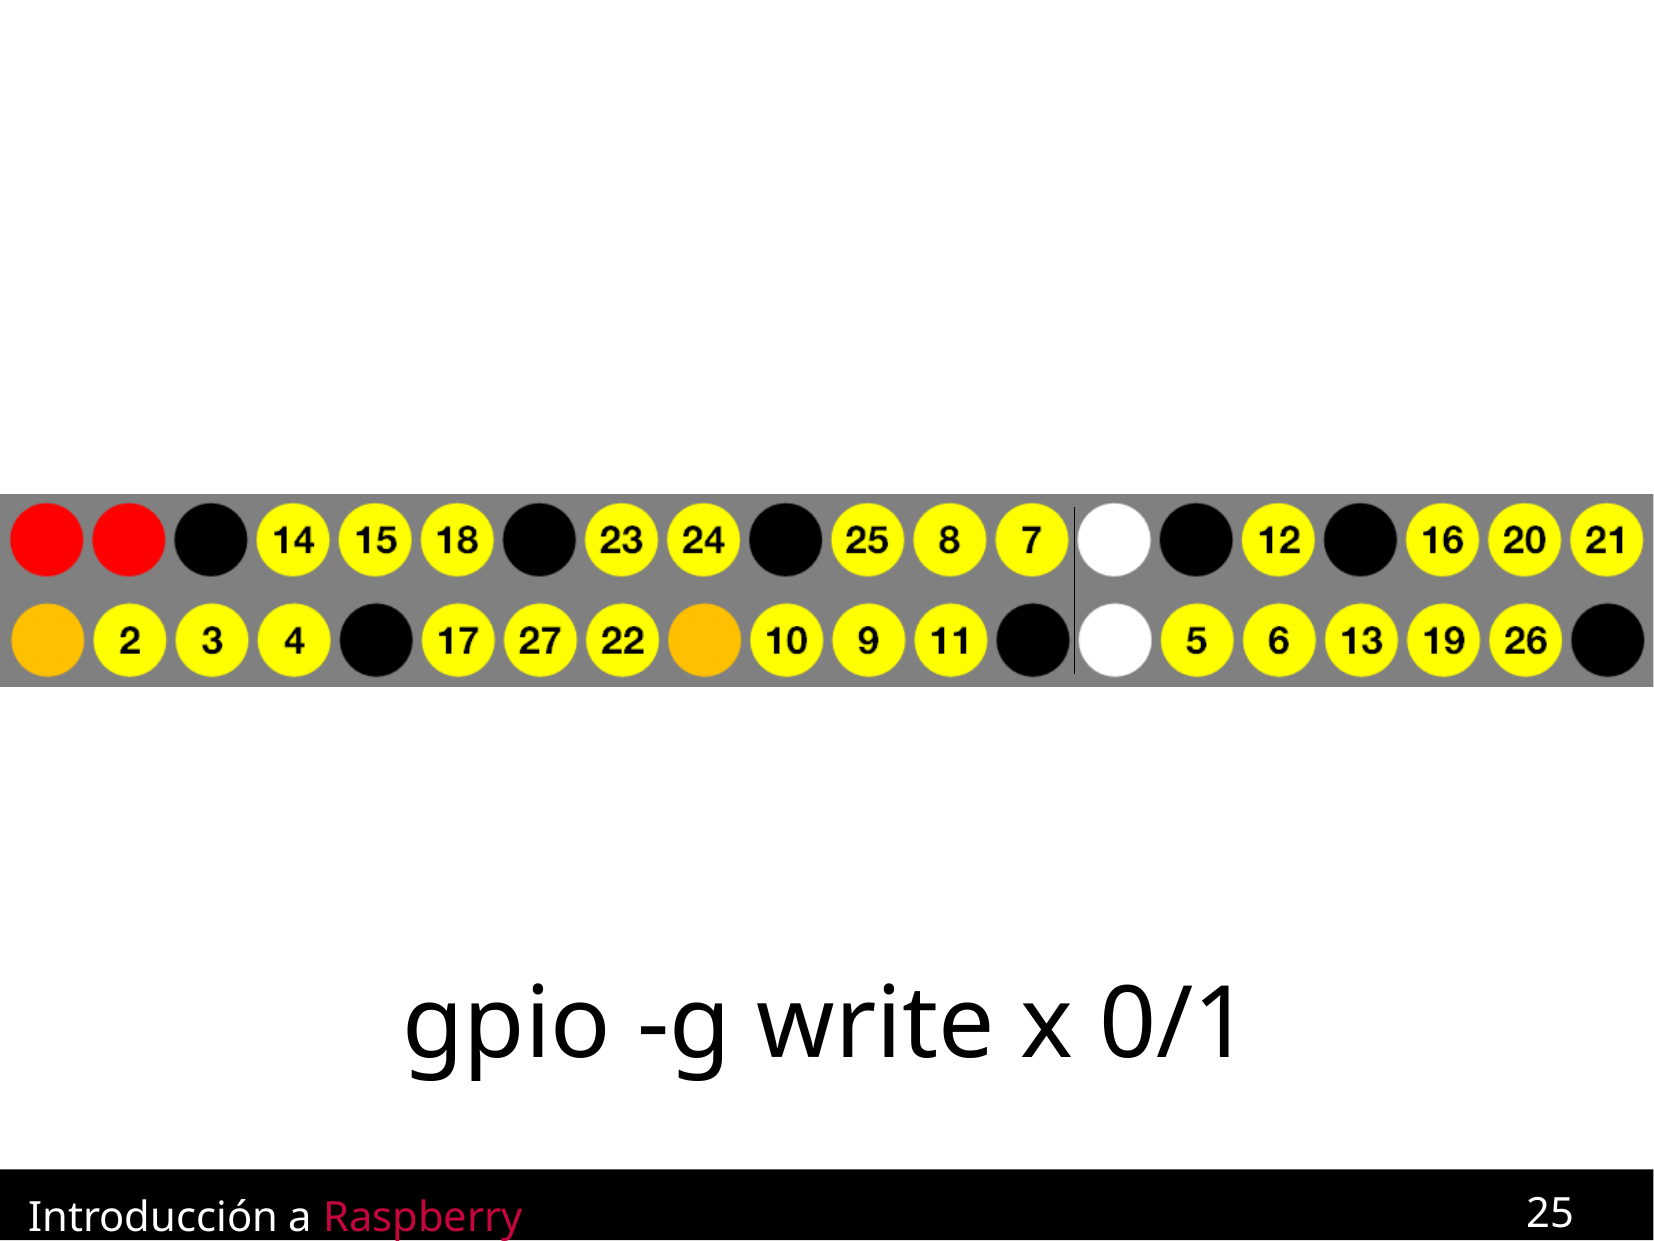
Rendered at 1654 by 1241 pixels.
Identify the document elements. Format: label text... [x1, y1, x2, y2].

title gpio -g write x 0/1 [82, 915, 1572, 1123]
text_box [0, 0, 1654, 494]
text_box Introducción a Raspberry Pi [13, 1179, 556, 1241]
picture [0, 494, 1654, 687]
text_box [0, 687, 1654, 1241]
text_box <number> [1521, 1175, 1654, 1241]
